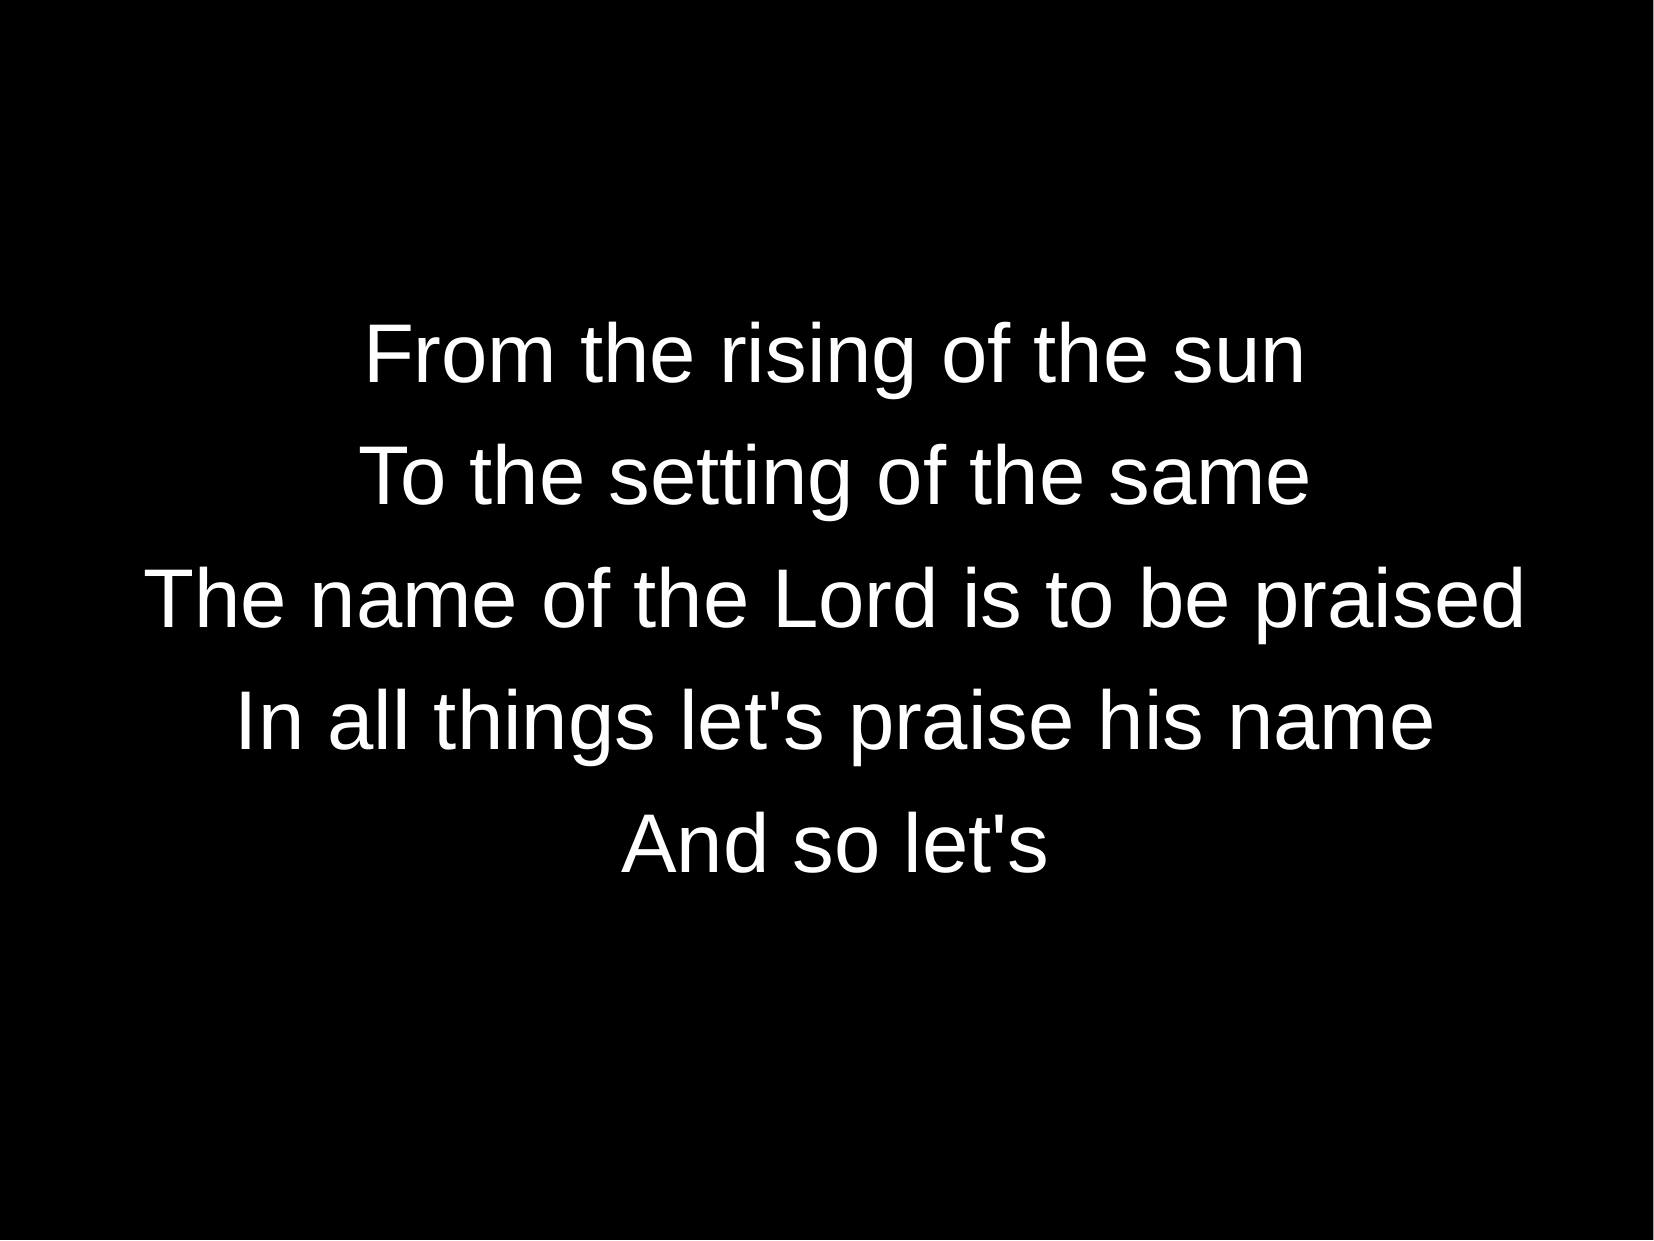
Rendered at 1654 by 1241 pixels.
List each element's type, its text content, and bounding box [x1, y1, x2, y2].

list From the rising of the sun To the setting of the same The name of the Lord is to be praised In all things let's praise his name And so let's [0, 307, 1654, 1027]
